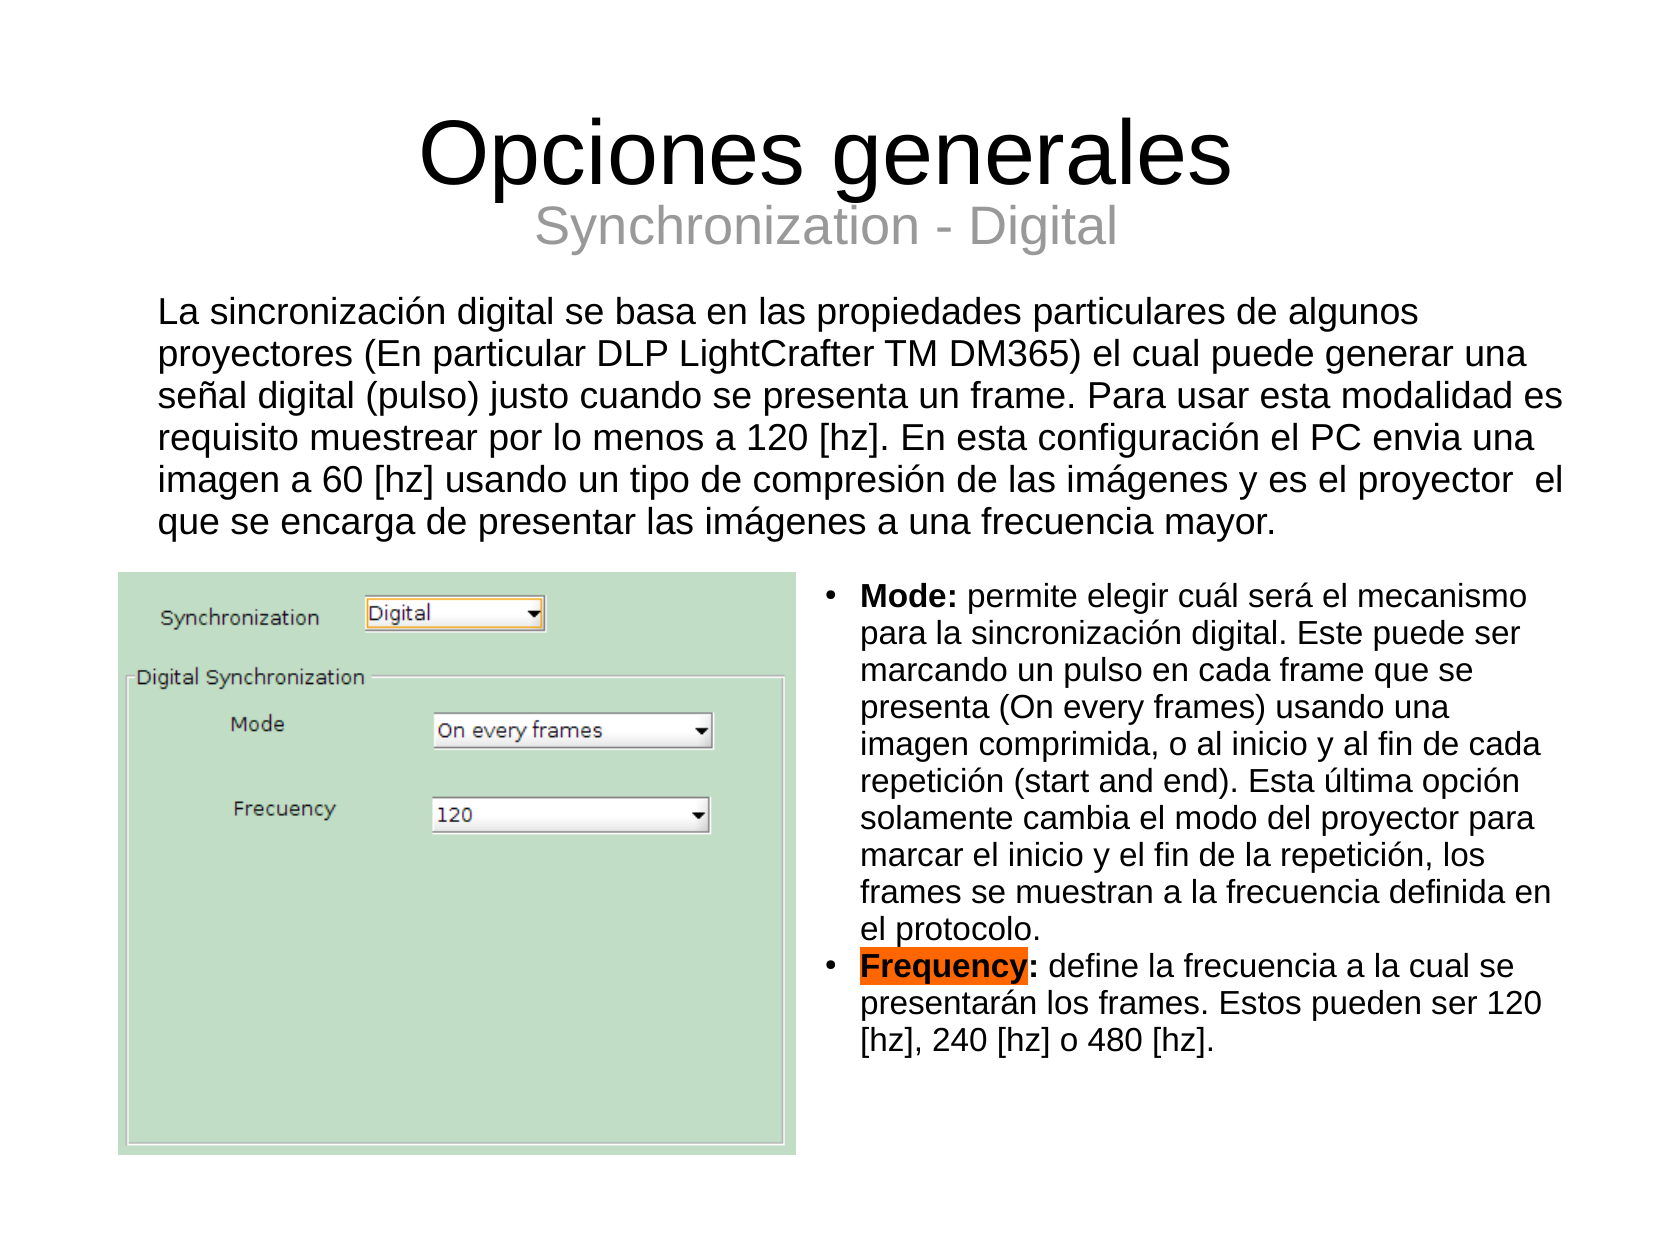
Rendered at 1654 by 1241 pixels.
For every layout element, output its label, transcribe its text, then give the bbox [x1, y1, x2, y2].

picture [118, 572, 796, 1156]
title Opciones generales [82, 49, 1571, 195]
list La sincronización digital se basa en las propiedades particulares de algunos proyectores (En particular DLP LightCrafter TM DM365) el cual puede generar una señal digital (pulso) justo cuando se presenta un frame. Para usar esta modalidad es requisito muestrear por lo menos a 120 [hz]. En esta configuración el PC envia una imagen a 60 [hz] usando un tipo de compresión de las imágenes y es el proyector el que se encarga de presentar las imágenes a una frecuencia mayor. [86, 290, 1576, 601]
text_box Mode: permite elegir cuál será el mecanismo para la sincronización digital. Este puede ser marcando un pulso en cada frame que se presenta (On every frames) usando una imagen comprimida, o al inicio y al fin de cada repetición (start and end). Esta última opción solamente cambia el modo del proyector para marcar el inicio y el fin de la repetición, los frames se muestran a la frecuencia definida en el protocolo. Frequency: define la frecuencia a la cual se presentarán los frames. Estos pueden ser 120 [hz], 240 [hz] o 480 [hz]. [810, 570, 1576, 1073]
title Synchronization - Digital [82, 195, 1572, 257]
